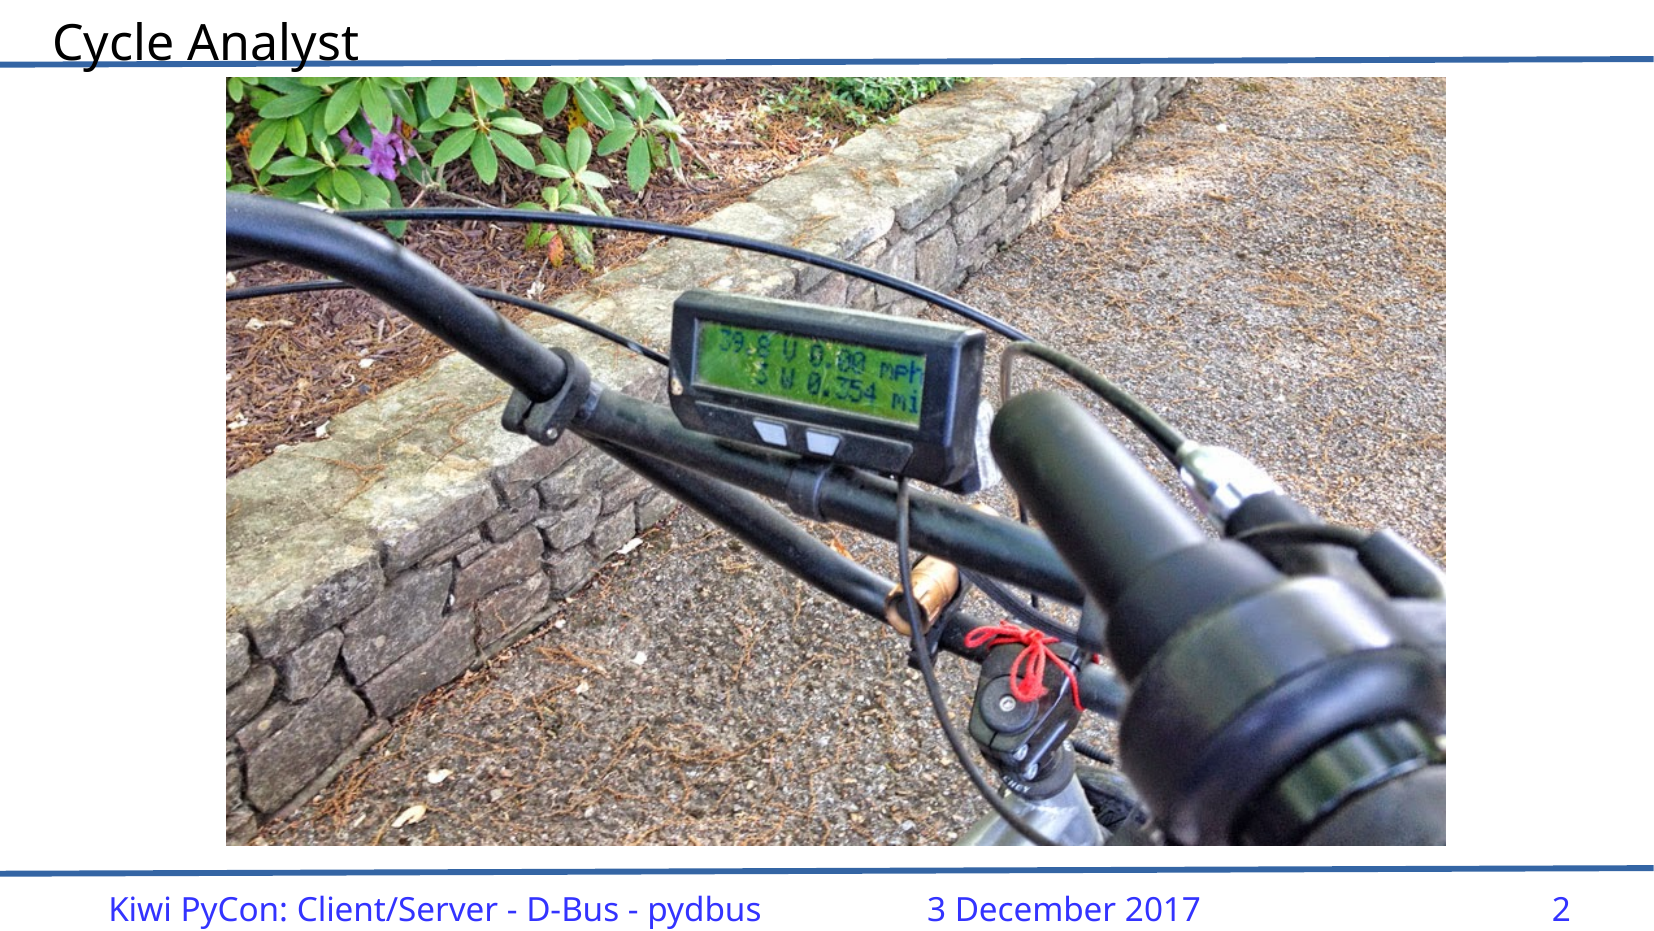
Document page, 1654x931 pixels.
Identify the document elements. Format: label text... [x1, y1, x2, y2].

text_box Cycle Analyst [37, 0, 1540, 76]
picture [226, 77, 1446, 846]
